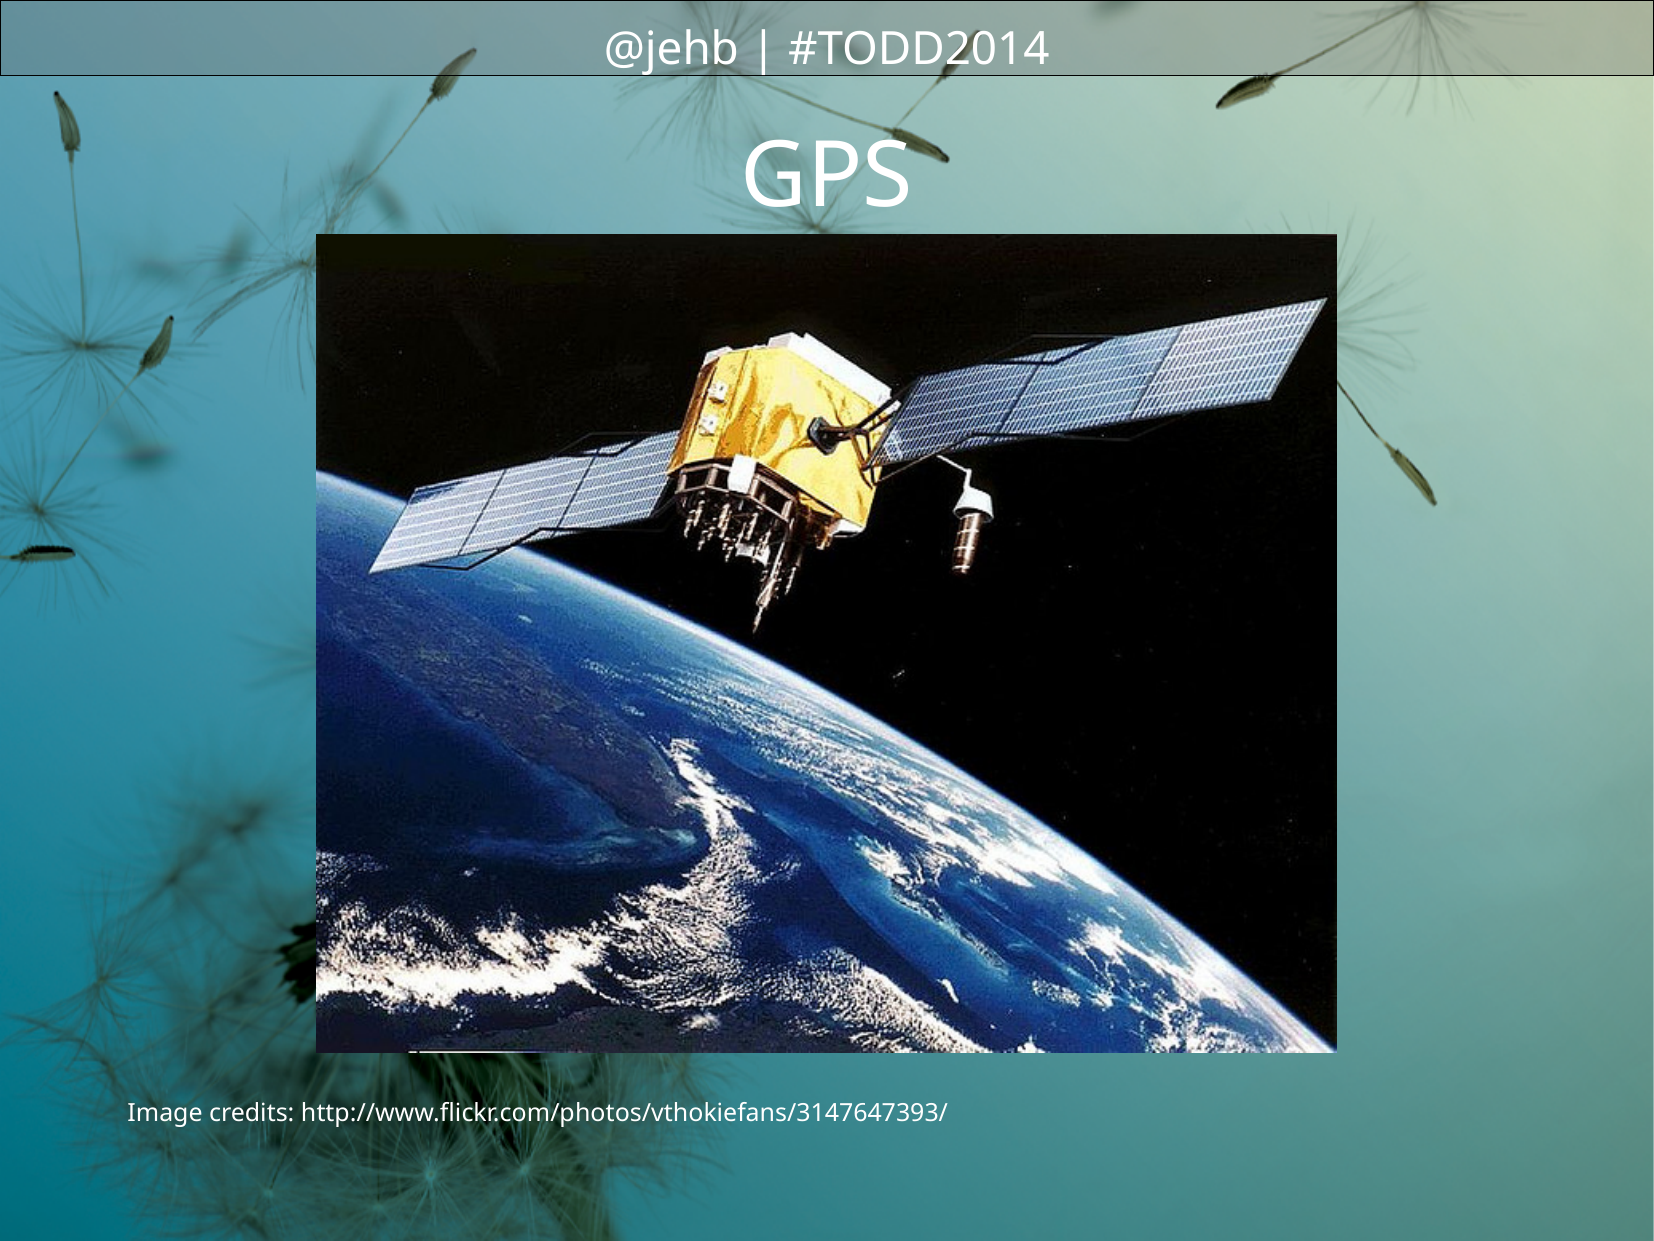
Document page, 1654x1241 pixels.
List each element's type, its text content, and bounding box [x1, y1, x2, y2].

picture [0, 76, 1654, 1241]
title GPS [82, 67, 1571, 275]
text_box Image credits: http://www.flickr.com/photos/vthokiefans/3147647393/ [112, 1087, 966, 1131]
